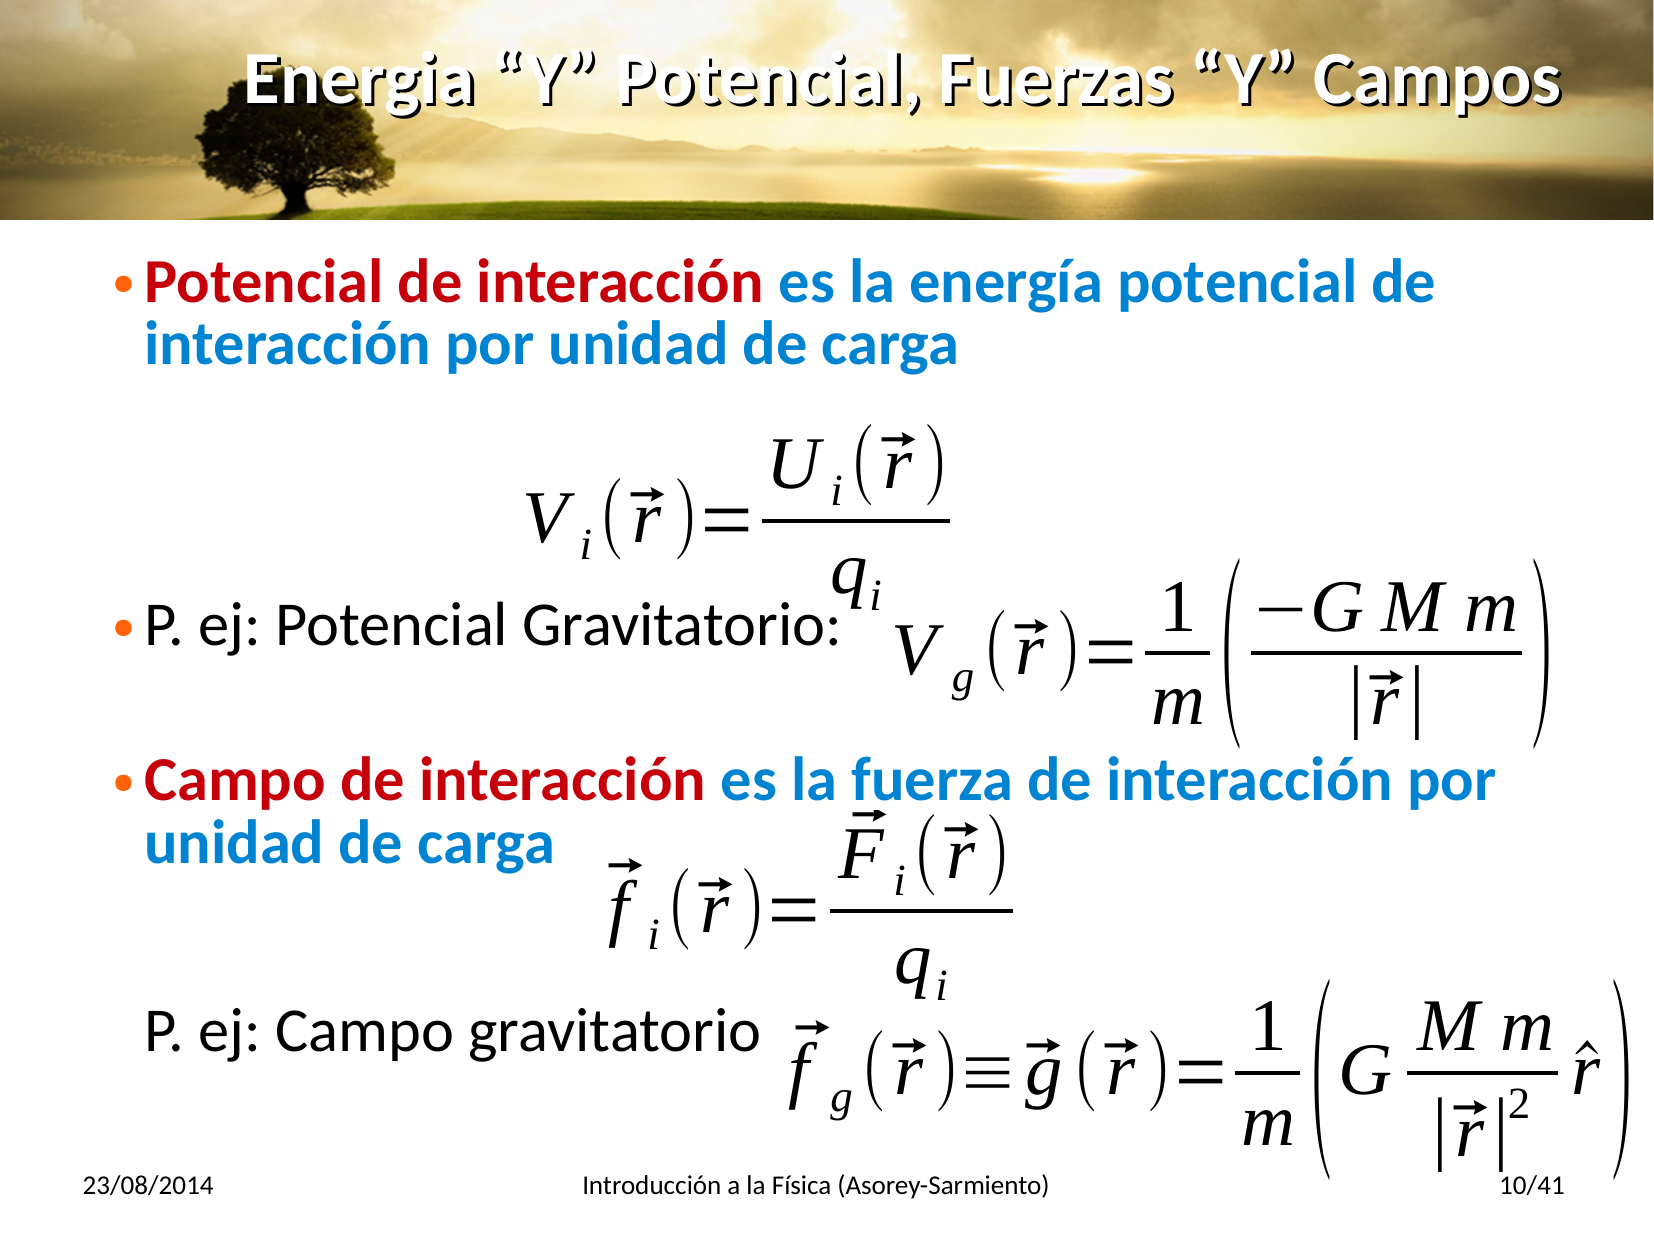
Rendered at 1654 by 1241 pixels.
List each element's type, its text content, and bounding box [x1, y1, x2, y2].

chart [515, 420, 1562, 754]
title Energia “Y” Potencial, Fuerzas “Y” Campos [75, 19, 1564, 151]
chart [585, 810, 1642, 1185]
picture [0, 0, 1654, 220]
list Potencial de interacción es la energía potencial de interacción por unidad de carga P. ej: Potencial Gravitatorio: Campo de interacción es la fuerza de interacción por unidad de carga P. ej: Campo gravitatorio [82, 255, 1571, 1156]
